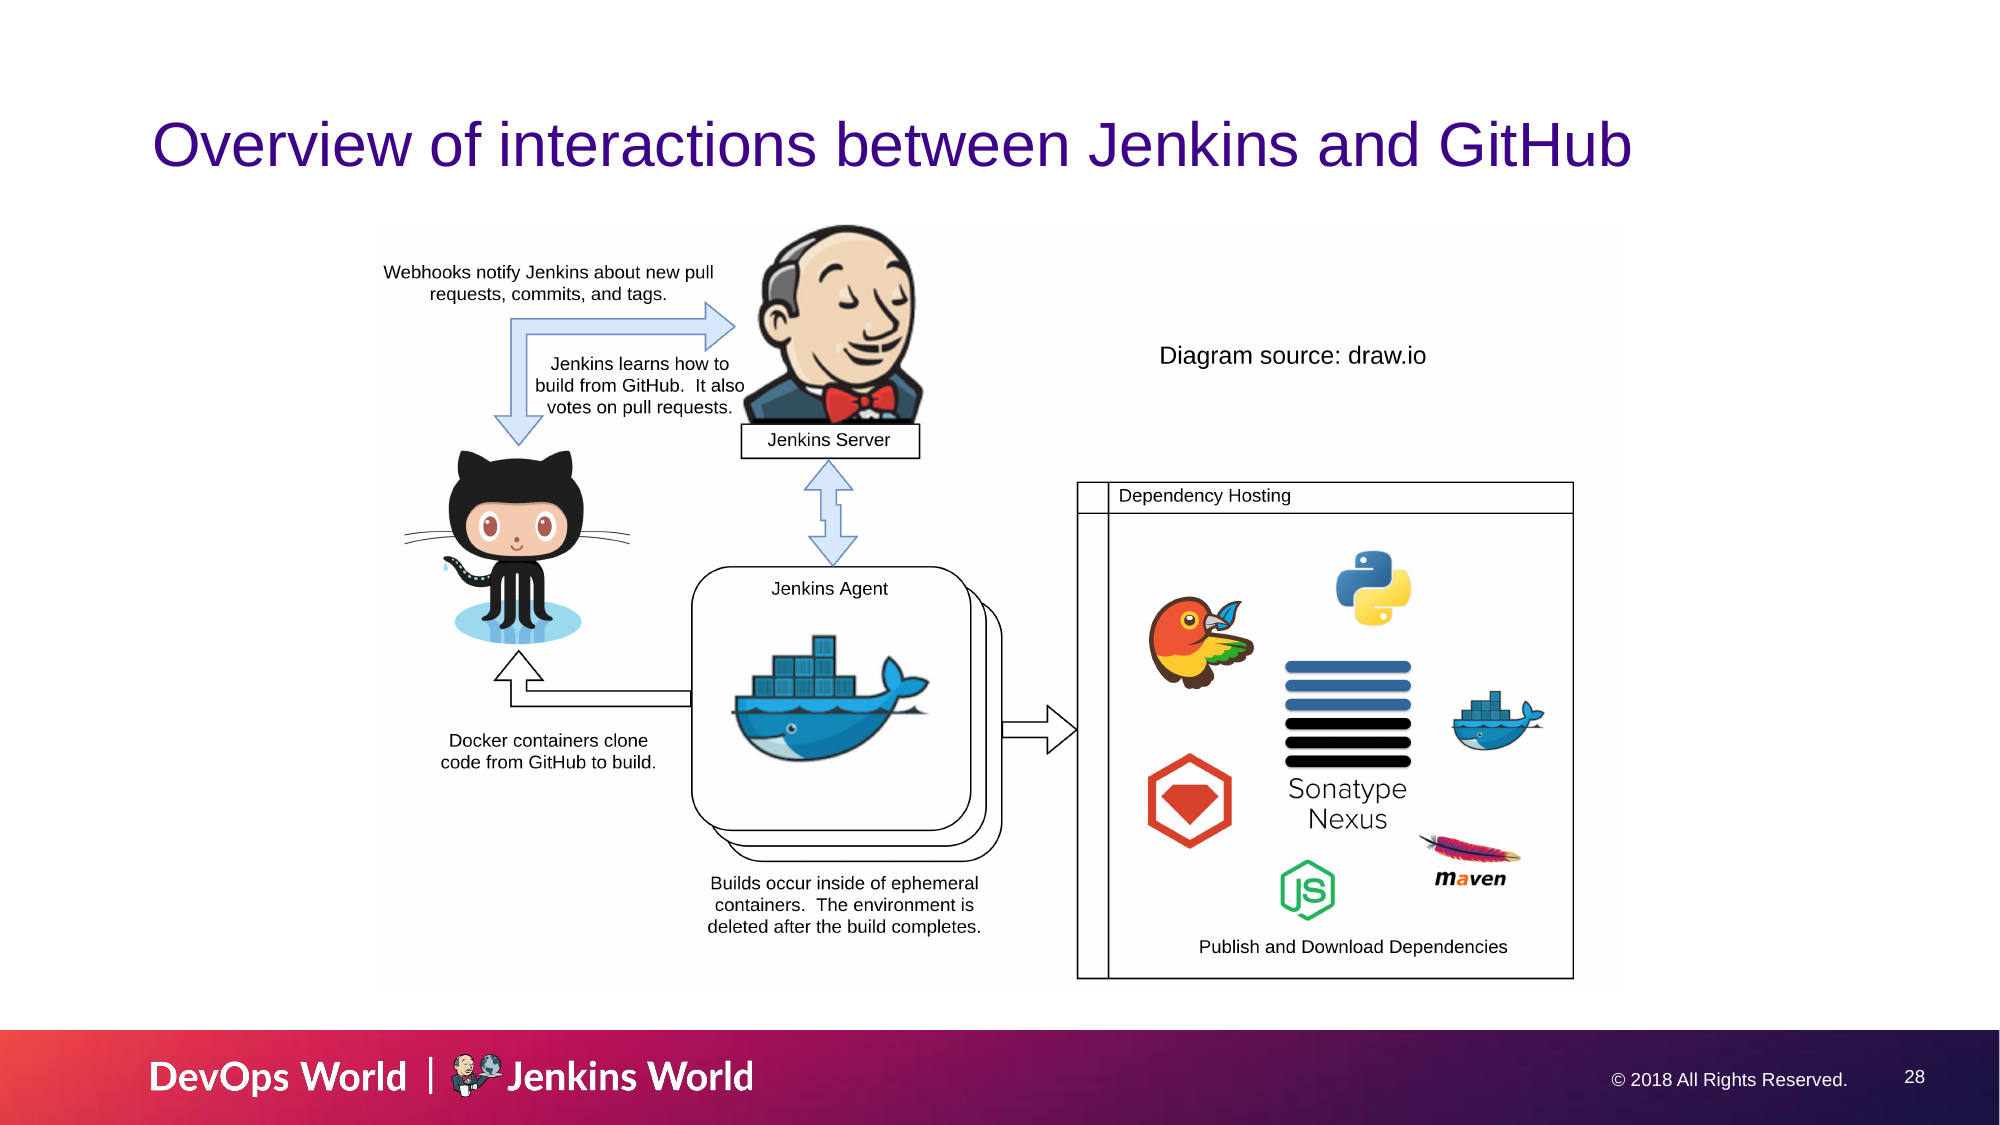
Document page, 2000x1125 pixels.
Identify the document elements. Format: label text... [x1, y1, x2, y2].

picture [0, 1030, 2000, 1125]
picture [378, 224, 1622, 991]
title Overview of interactions between Jenkins and GitHub [152, 60, 1848, 181]
